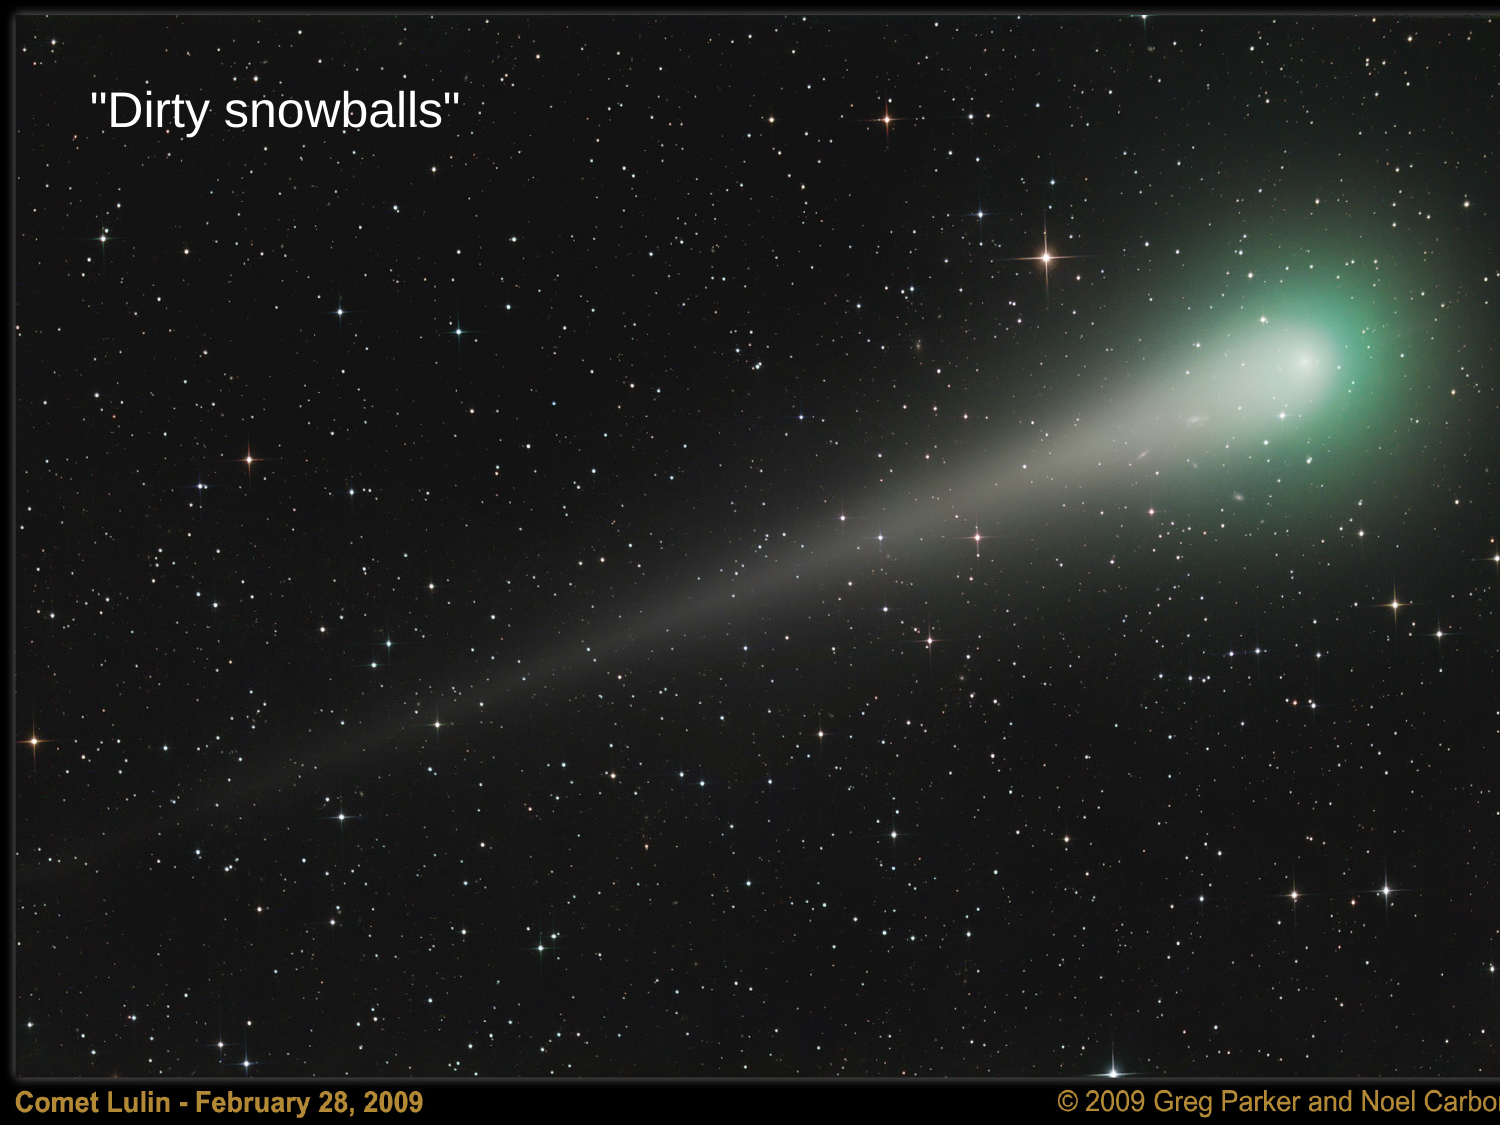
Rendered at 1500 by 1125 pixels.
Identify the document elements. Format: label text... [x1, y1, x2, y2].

text_box "Dirty snowballs" [75, 75, 901, 202]
picture [0, 0, 1500, 1125]
